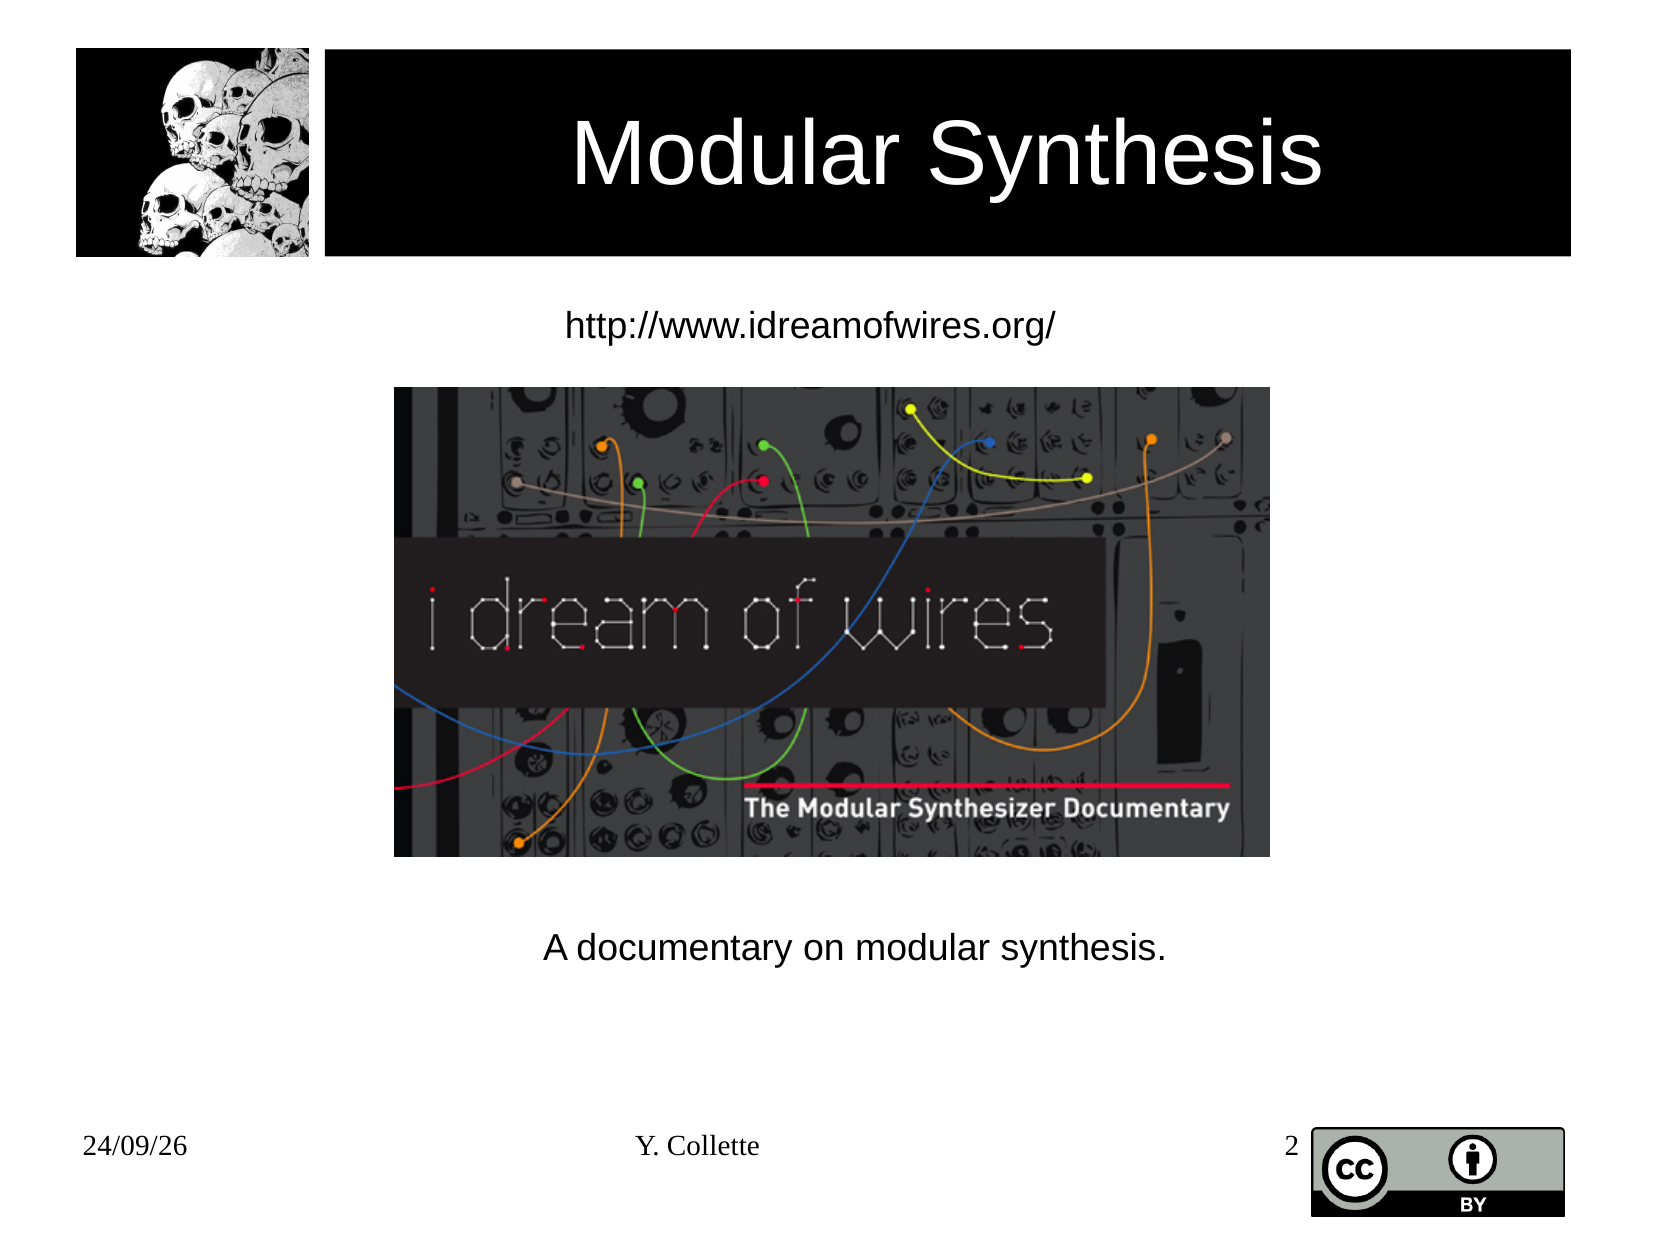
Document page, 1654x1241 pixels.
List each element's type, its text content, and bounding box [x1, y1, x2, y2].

text_box http://www.idreamofwires.org/ [550, 297, 1101, 367]
title Modular Synthesis [324, 49, 1571, 257]
picture [394, 387, 1270, 857]
picture [76, 48, 309, 257]
picture [1311, 1127, 1565, 1217]
text_box A documentary on modular synthesis. [528, 918, 1205, 976]
